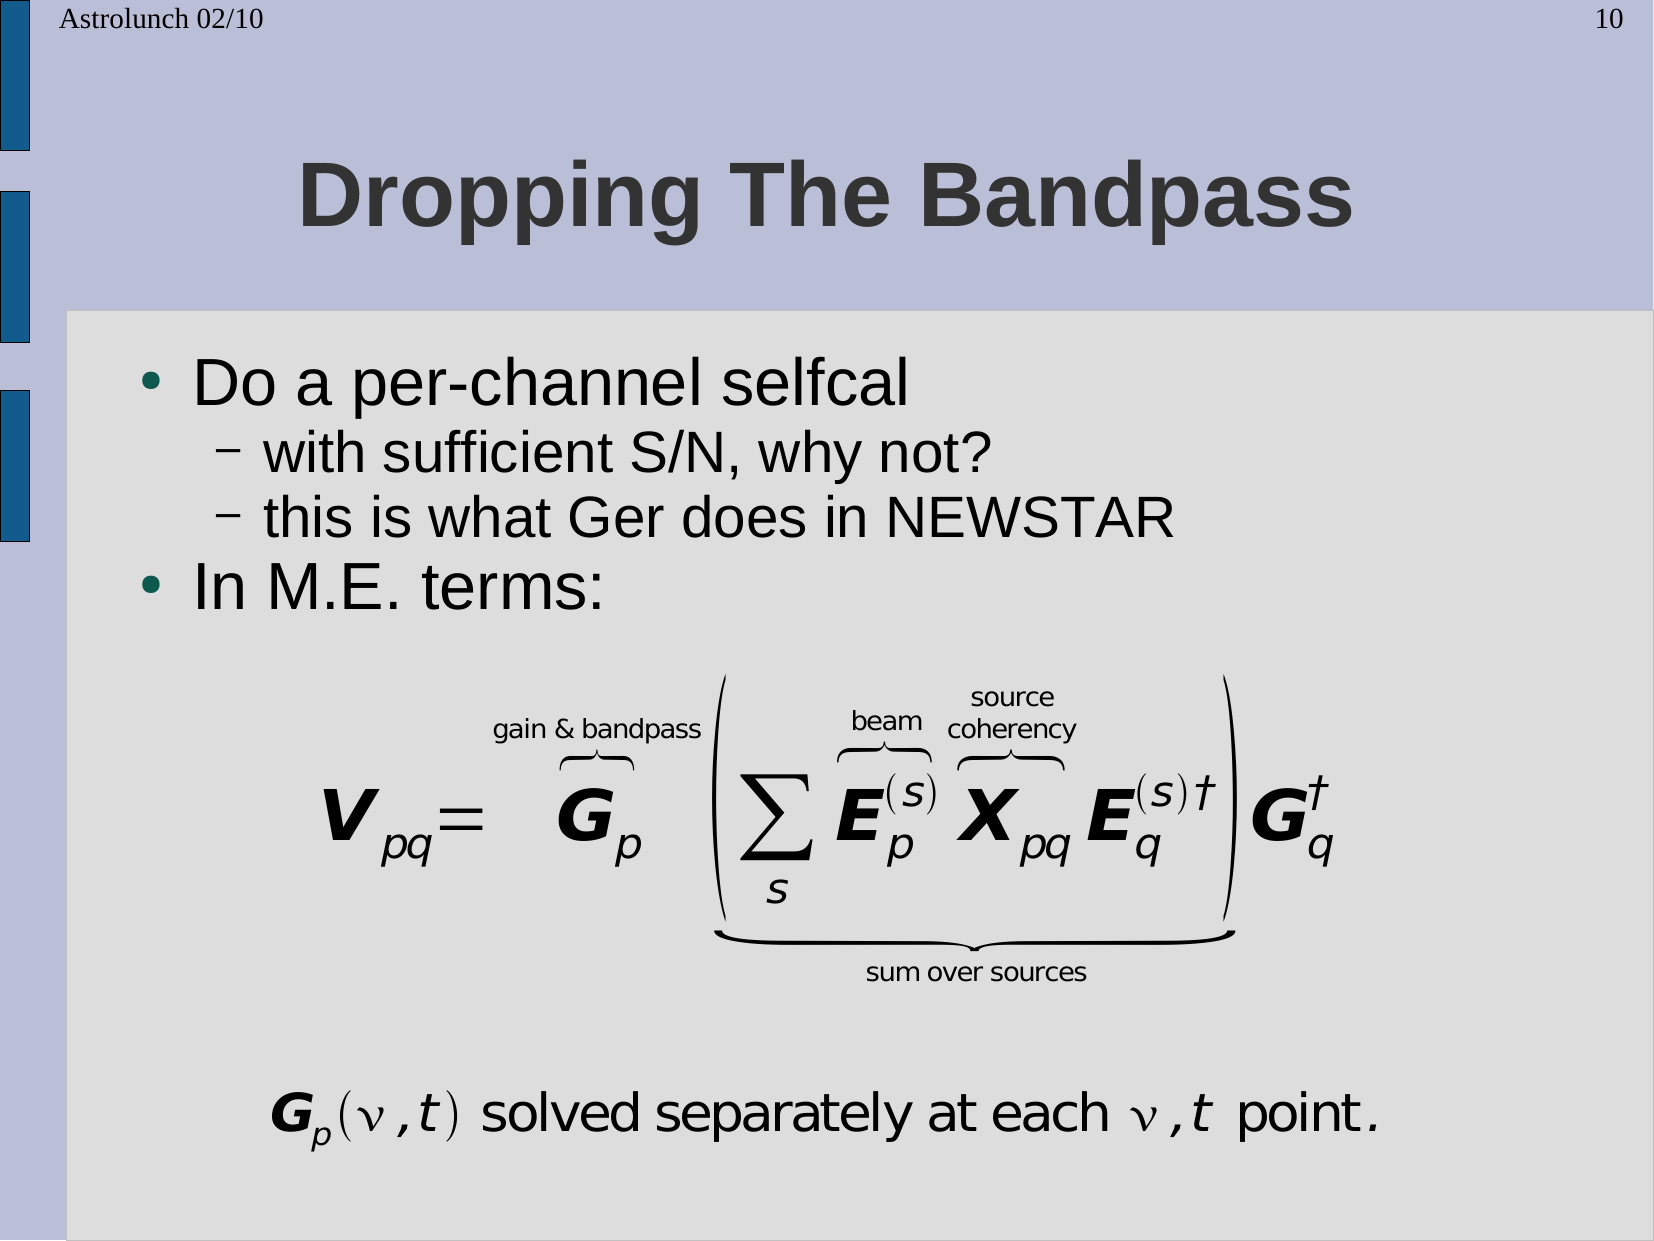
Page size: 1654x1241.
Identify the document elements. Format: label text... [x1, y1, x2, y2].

list Do a per-channel selfcal with sufficient S/N, why not? this is what Ger does in NEWSTAR In M.E. terms: [121, 344, 1534, 1127]
title Dropping The Bandpass [121, 91, 1534, 299]
chart [261, 670, 1389, 1233]
